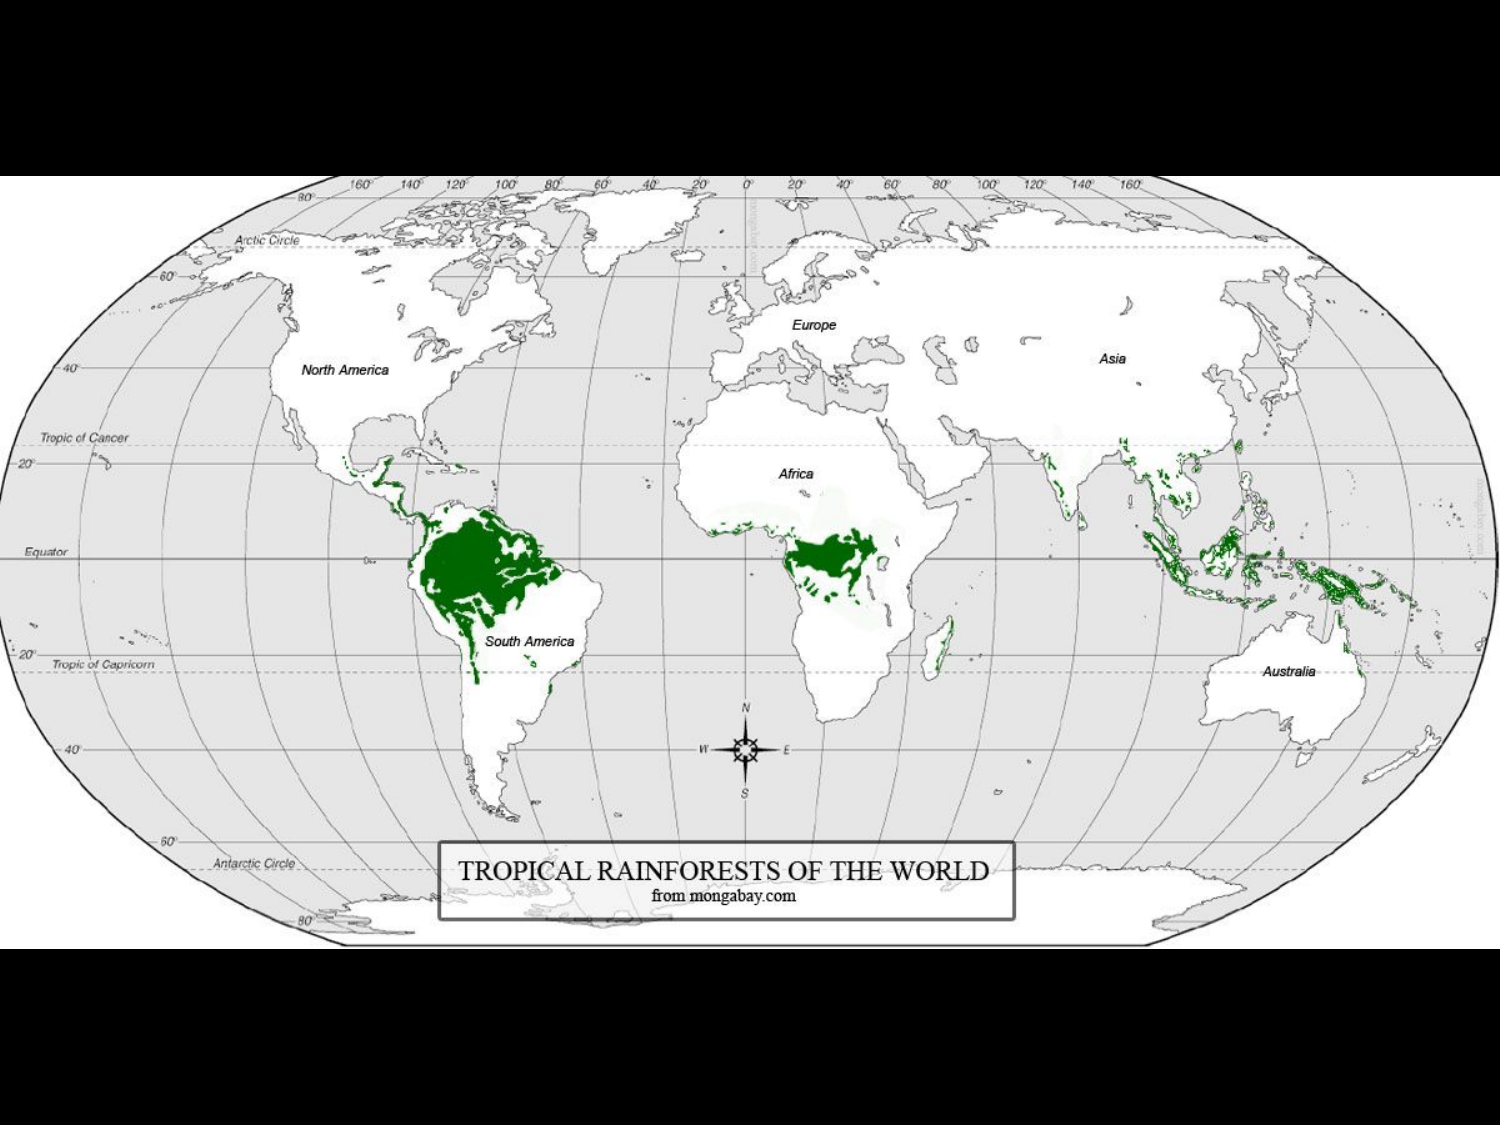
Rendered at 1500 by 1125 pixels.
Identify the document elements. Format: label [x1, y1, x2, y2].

picture [0, 176, 1500, 949]
